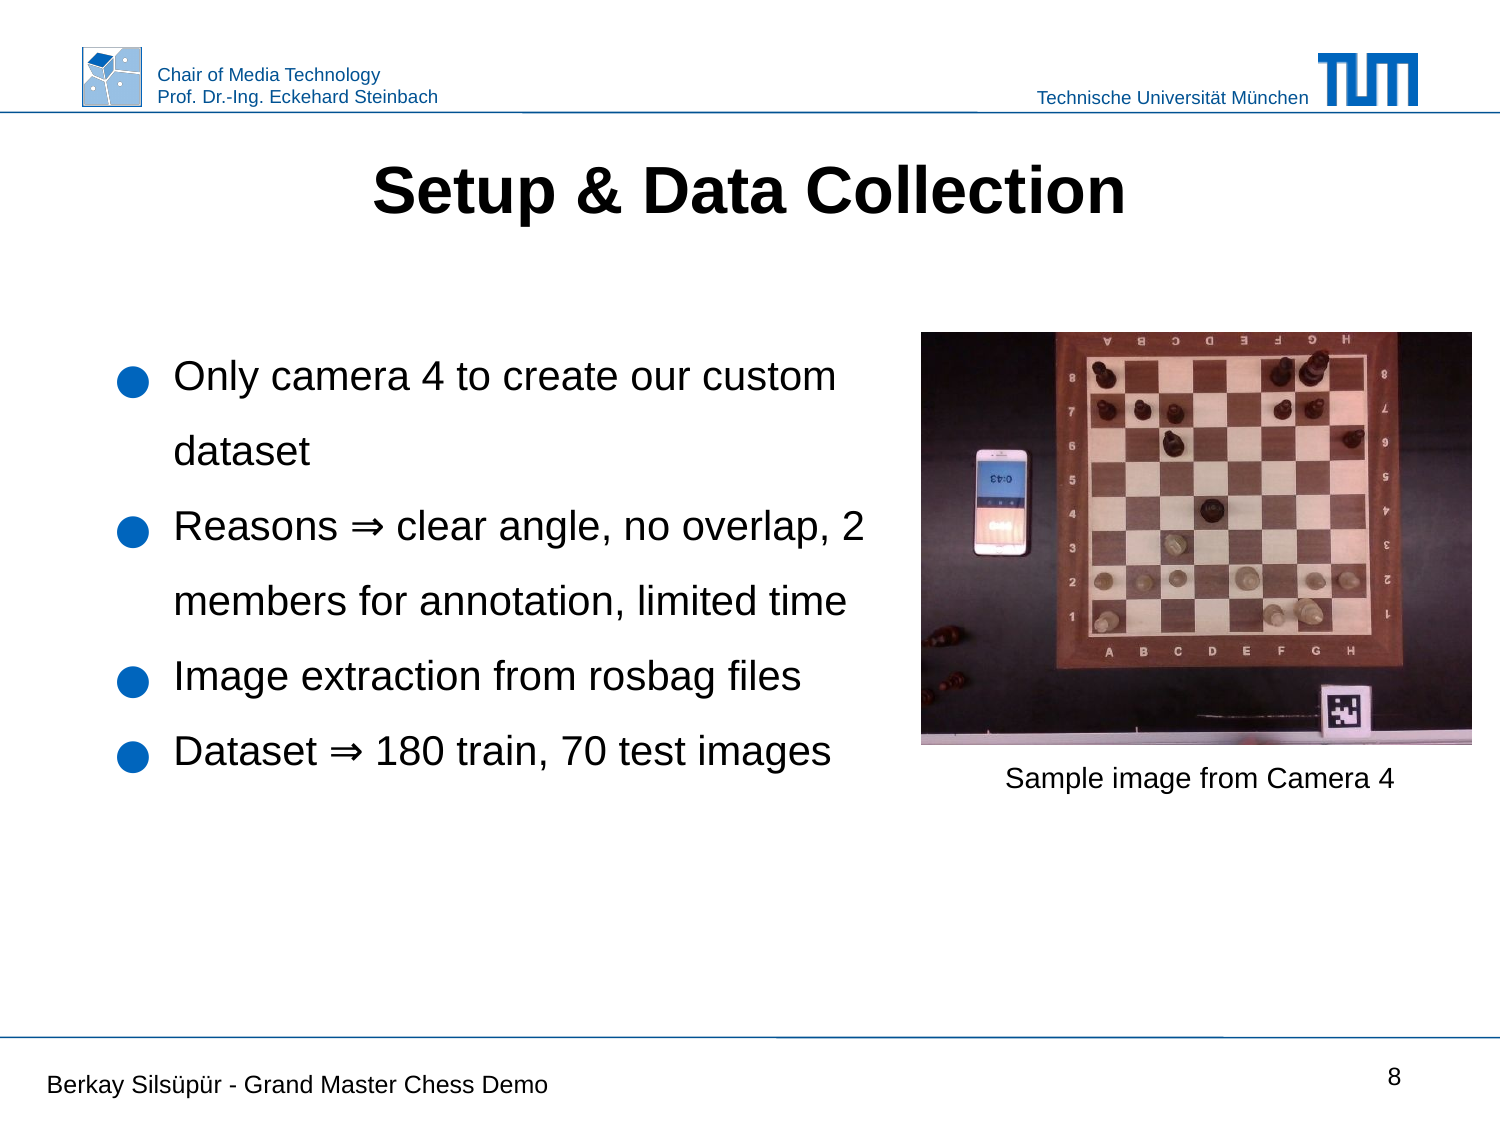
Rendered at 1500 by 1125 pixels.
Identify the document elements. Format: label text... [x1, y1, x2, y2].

slide_number <number> [1220, 1050, 1417, 1100]
text_box Berkay Silsüpür - Grand Master Chess Demo [31, 1053, 845, 1114]
picture [921, 332, 1472, 745]
picture [1318, 53, 1418, 106]
title Setup & Data Collection [83, 139, 1417, 239]
text_box Sample image from Camera 4 [990, 744, 1500, 810]
picture [82, 47, 142, 107]
list Only camera 4 to create our custom dataset Reasons ⇒ clear angle, no overlap, 2 members for annotation, limited time Image extraction from rosbag files Dataset ⇒ 180 train, 70 test images [83, 316, 882, 939]
